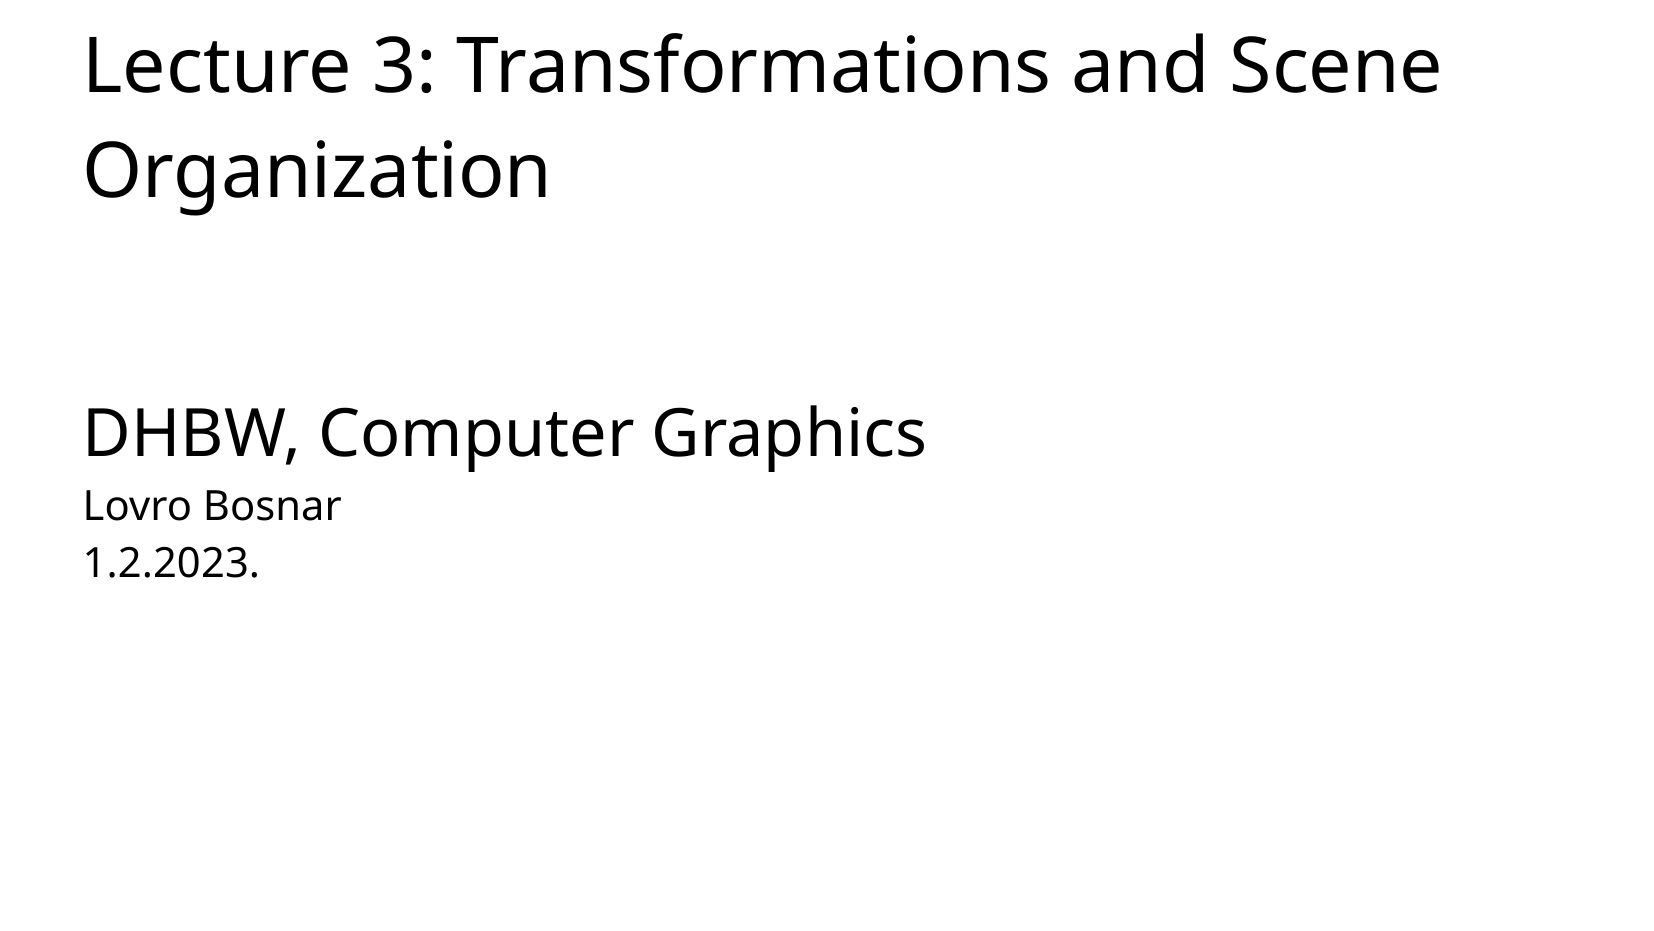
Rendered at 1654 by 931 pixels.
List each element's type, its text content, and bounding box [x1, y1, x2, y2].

title Lecture 3: Transformations and Scene Organization [82, 37, 1571, 193]
subtitle DHBW, Computer Graphics Lovro Bosnar 1.2.2023. [82, 217, 1571, 758]
